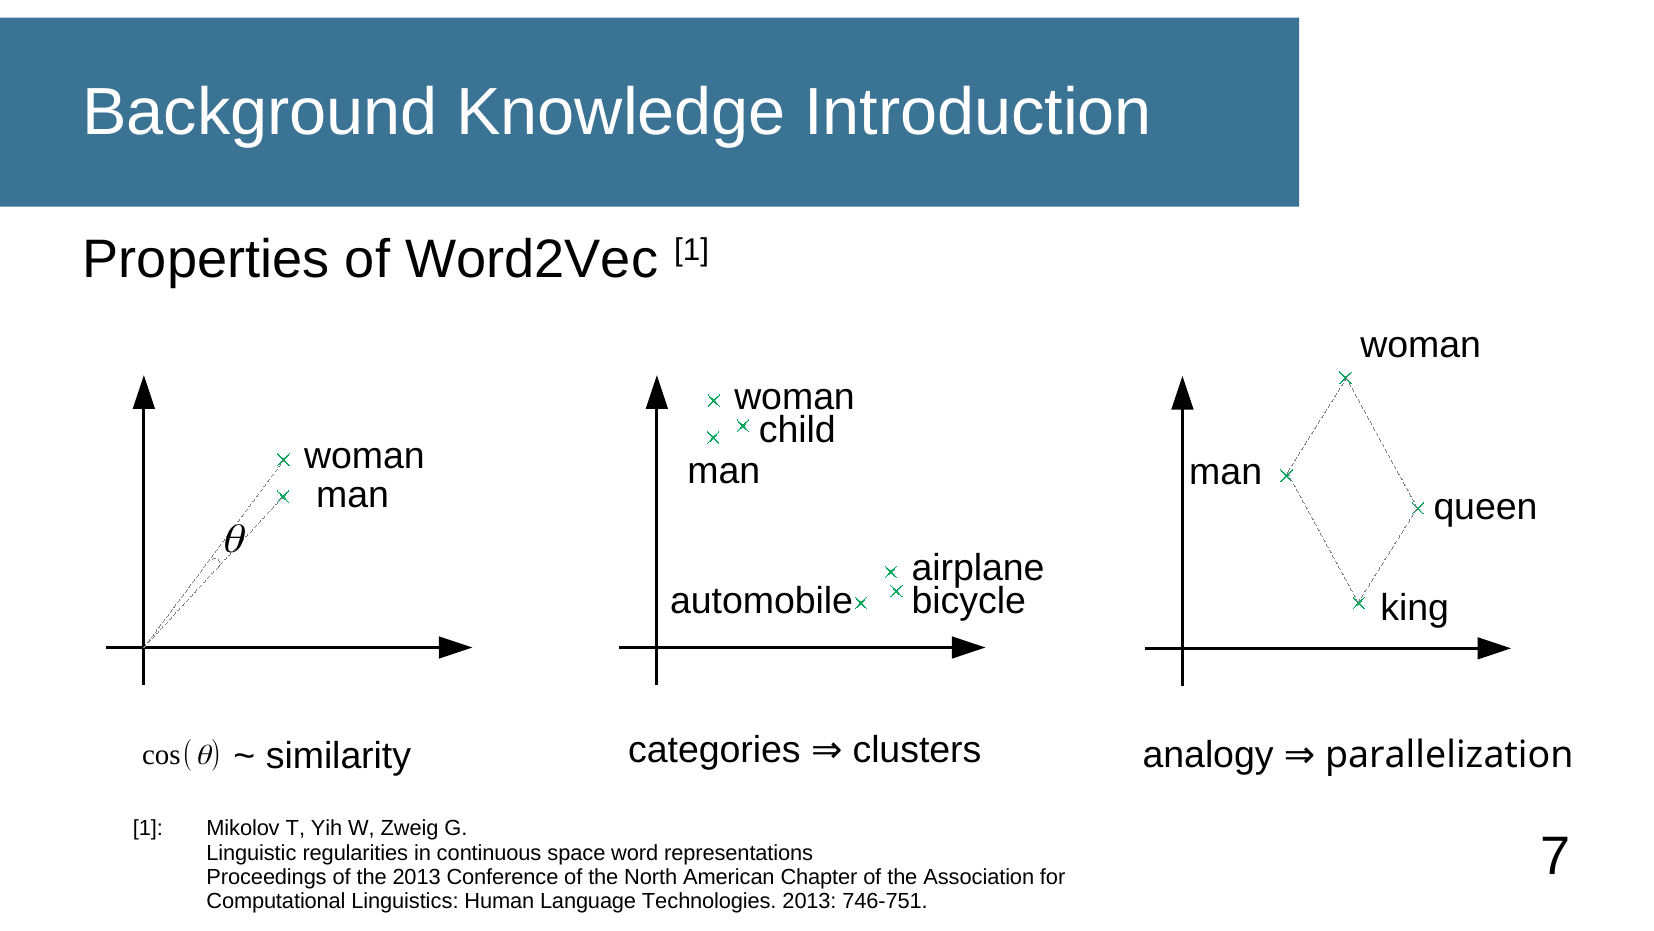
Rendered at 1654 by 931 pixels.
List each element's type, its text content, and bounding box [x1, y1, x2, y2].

text_box [1339, 371, 1352, 384]
chart [214, 522, 249, 556]
text_box [1]: Mikolov T, Yih W, Zweig G. Linguistic regularities in continuous space word representations Proceedings of the 2013 Conference of the North American Chapter of the Association for Computational Linguistics: Human Language Technologies. 2013: 746-751. [118, 809, 1082, 924]
text_box child [744, 401, 851, 462]
text_box [890, 585, 896, 597]
text_box bicycle [896, 573, 1041, 633]
text_box king [1365, 579, 1516, 640]
chart [135, 738, 227, 774]
text_box airplane [896, 539, 1060, 600]
title Background Knowledge Introduction [82, 35, 1234, 189]
text_box woman [719, 368, 870, 429]
text_box woman [1345, 316, 1496, 377]
text_box categories ⇒ clusters [613, 722, 1002, 783]
text_box [277, 490, 289, 503]
list Properties of Word2Vec [1] [82, 224, 1571, 764]
text_box [885, 566, 896, 578]
text_box [707, 431, 719, 443]
text_box [277, 453, 289, 466]
text_box woman [289, 427, 440, 488]
text_box [1280, 469, 1293, 482]
text_box man [1174, 443, 1277, 504]
text_box queen [1418, 479, 1553, 539]
text_box [708, 394, 719, 407]
text_box [1353, 597, 1365, 609]
text_box automobile [655, 572, 868, 633]
text_box analogy ⇒ parallelization [1127, 726, 1608, 787]
text_box man [672, 443, 775, 503]
text_box ~ similarity [218, 728, 427, 788]
text_box [737, 419, 744, 432]
text_box man [301, 466, 404, 527]
